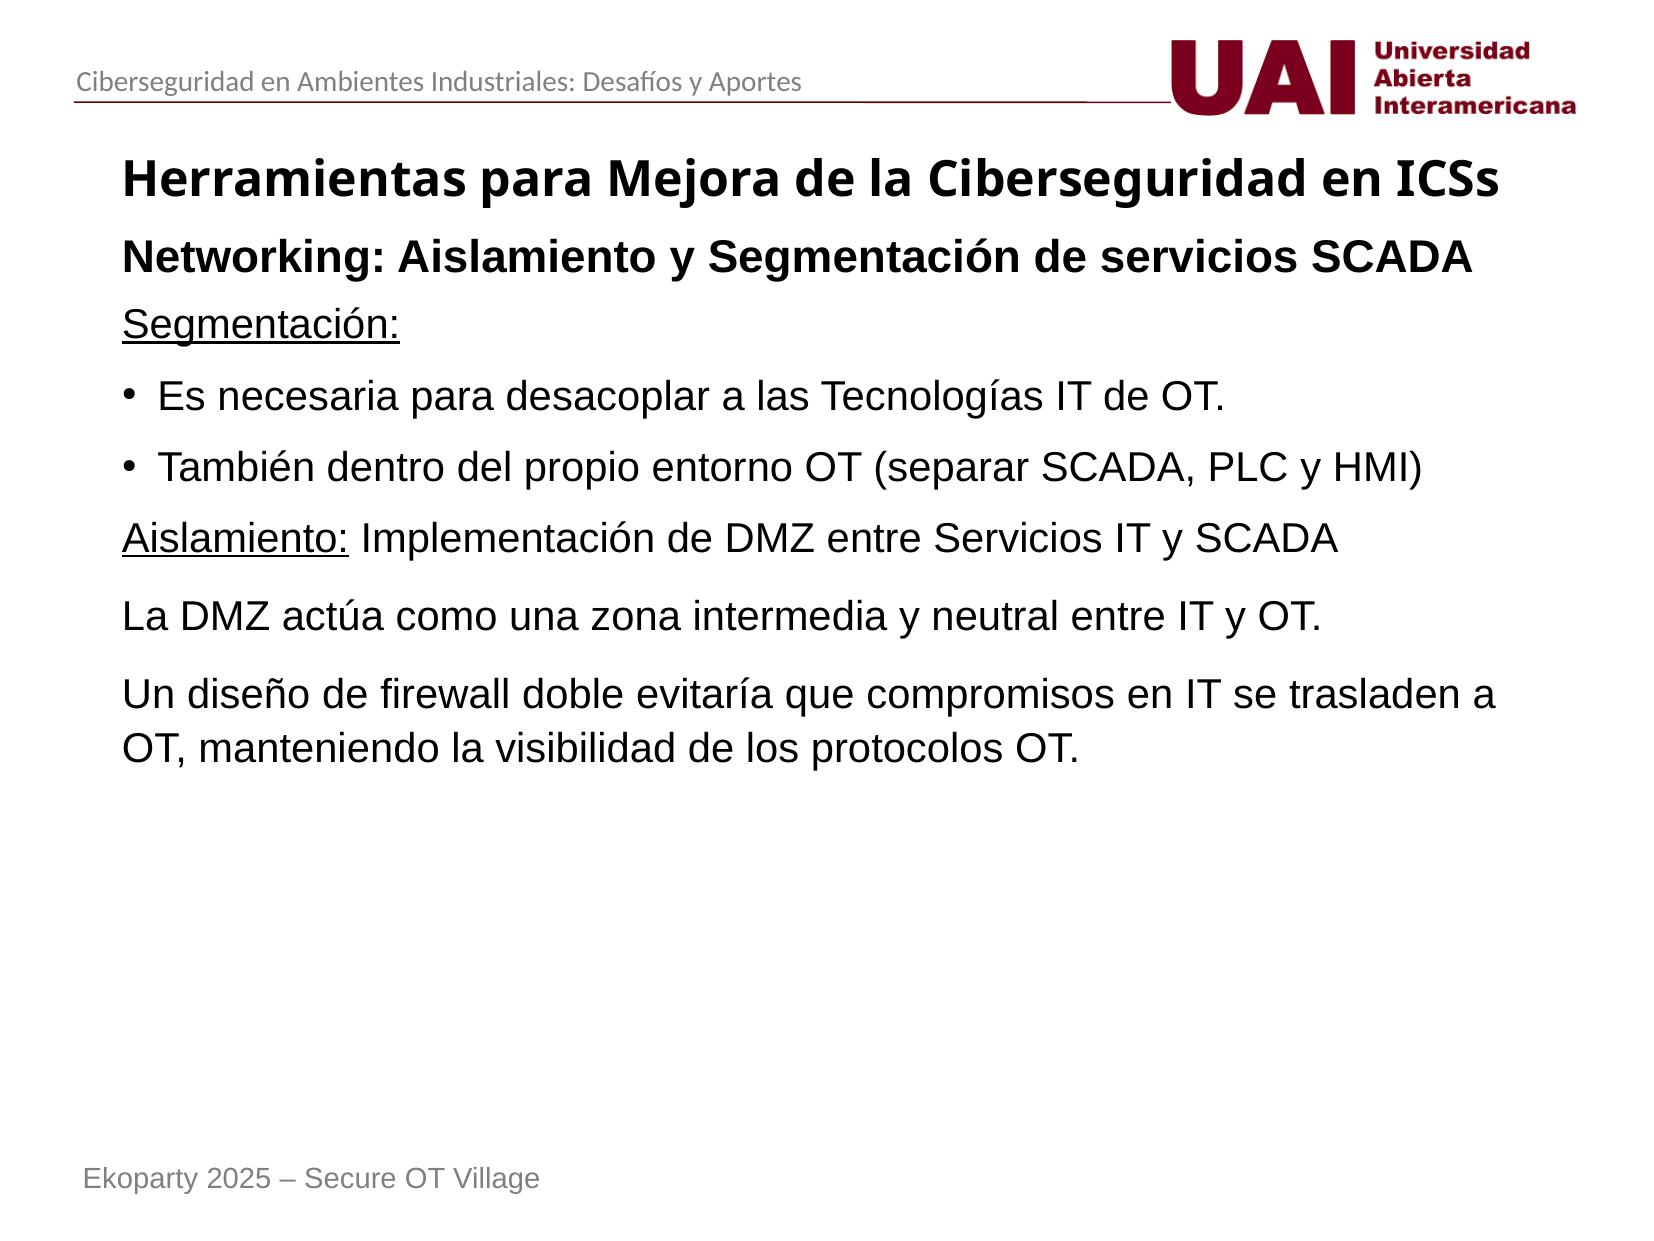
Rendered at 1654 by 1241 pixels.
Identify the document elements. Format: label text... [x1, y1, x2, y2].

text_box Networking: Aislamiento y Segmentación de servicios SCADA Segmentación: Es necesaria para desacoplar a las Tecnologías IT de OT. También dentro del propio entorno OT (separar SCADA, PLC y HMI) Aislamiento: Implementación de DMZ entre Servicios IT y SCADA La DMZ actúa como una zona intermedia y neutral entre IT y OT. Un diseño de firewall doble evitaría que compromisos en IT se trasladen a OT, manteniendo la visibilidad de los protocolos OT. [107, 223, 1512, 1089]
picture [1171, 40, 1577, 116]
text_box Herramientas para Mejora de la Ciberseguridad en ICSs [106, 135, 1516, 219]
